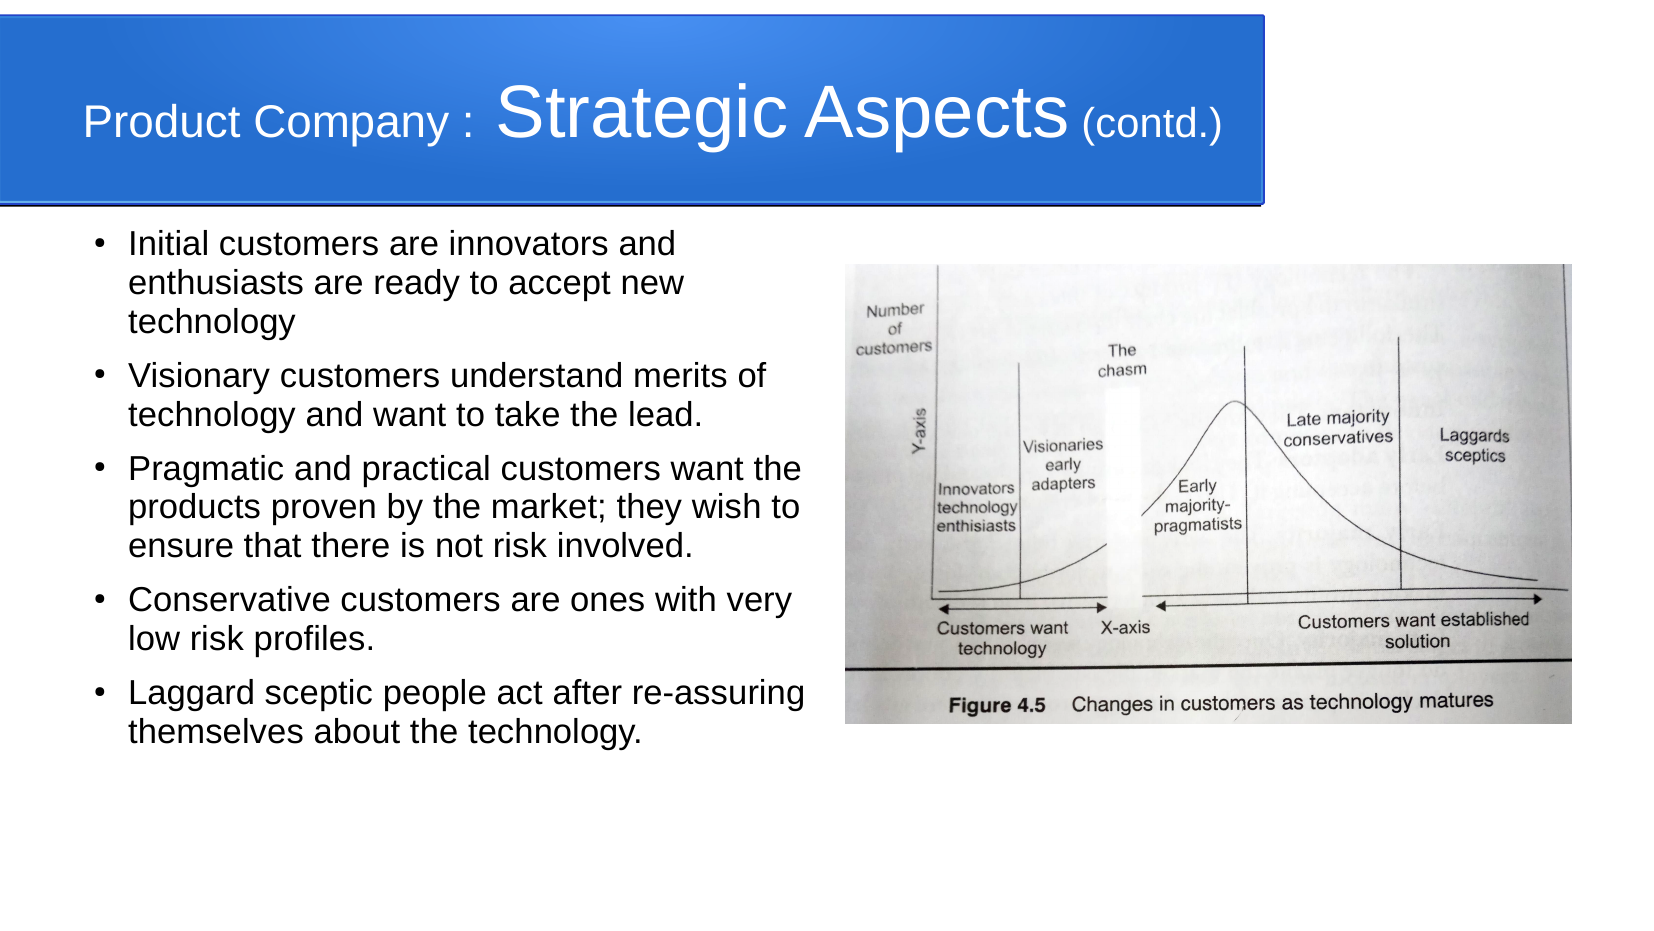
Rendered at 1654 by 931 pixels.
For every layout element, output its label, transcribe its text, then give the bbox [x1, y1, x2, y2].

picture [845, 264, 1572, 725]
list Initial customers are innovators and enthusiasts are ready to accept new technology Visionary customers understand merits of technology and want to take the lead. Pragmatic and practical customers want the products proven by the market; they wish to ensure that there is not risk involved. Conservative customers are ones with very low risk profiles. Laggard sceptic people act after re-assuring themselves about the technology. [82, 224, 809, 764]
title Product Company : Strategic Aspects (contd.) [82, 35, 1235, 189]
